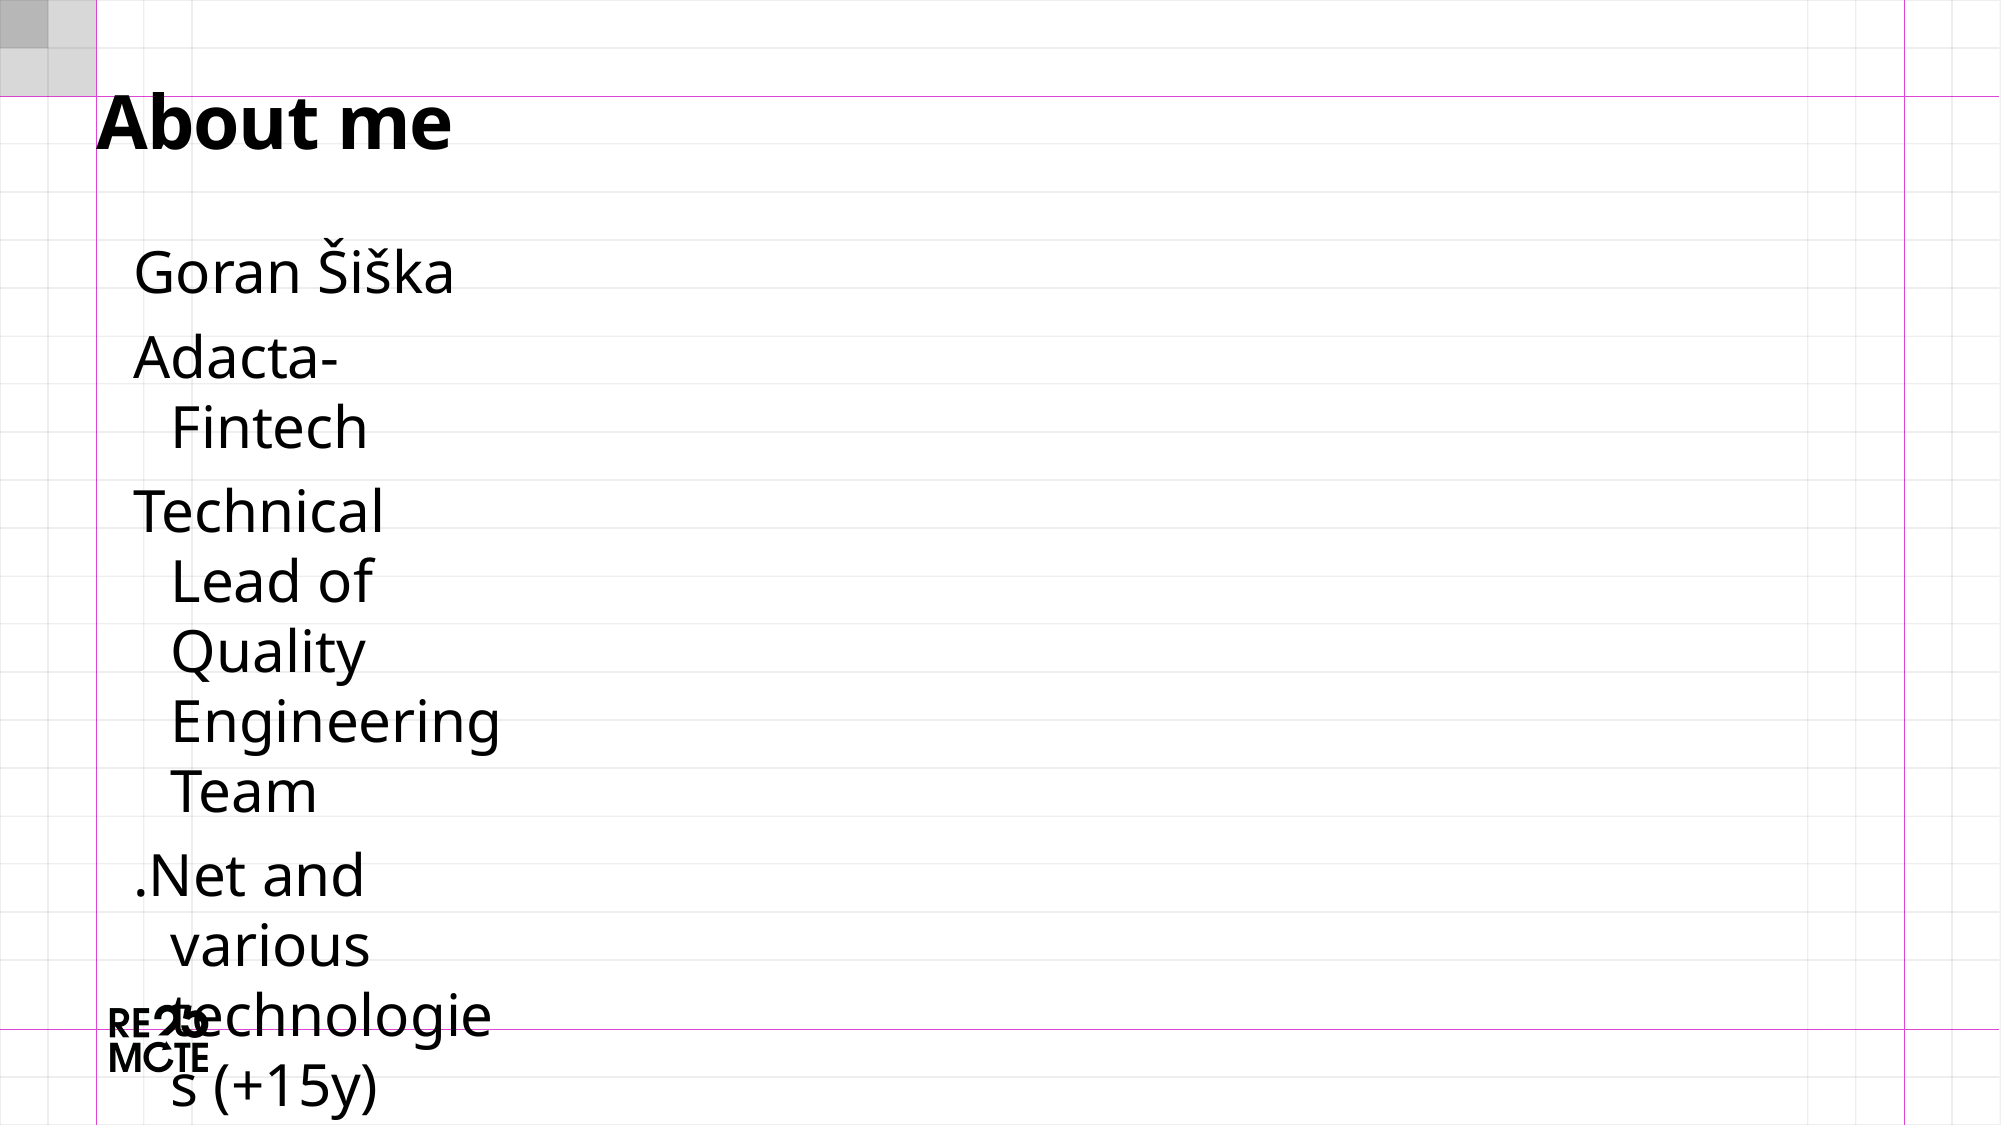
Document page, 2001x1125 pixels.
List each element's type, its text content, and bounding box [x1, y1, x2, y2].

title About me [96, 75, 1904, 166]
list Goran Šiška Adacta-Fintech Technical Lead of Quality Engineering Team .Net and various technologies (+15y) TDD (+10y) Sustainable development https://github.com/GoranSiska [95, 235, 1306, 819]
